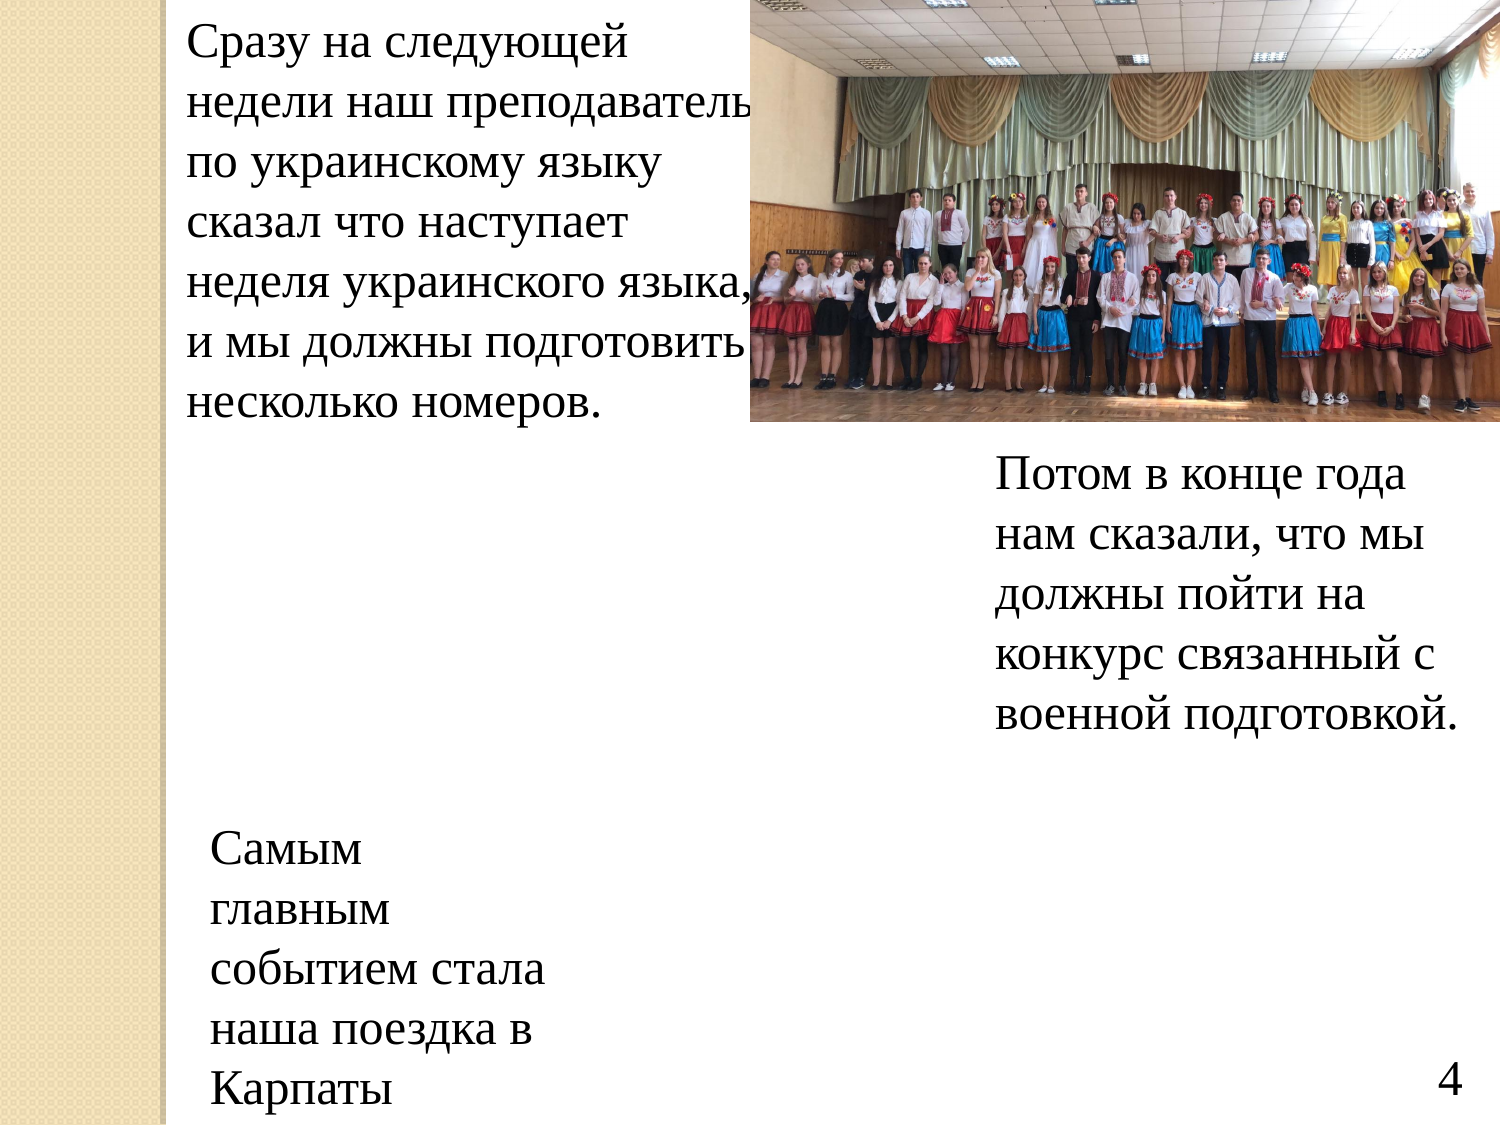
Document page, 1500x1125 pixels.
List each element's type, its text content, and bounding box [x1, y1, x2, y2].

picture [750, 0, 1500, 422]
text_box Самым главным событием стала наша поездка в Карпаты [194, 824, 562, 1125]
text_box 4 [1413, 1034, 1489, 1113]
text_box Сразу на следующей недели наш преподаватель по украинскому языку сказал что наступает неделя украинского языка, и мы должны подготовить несколько номеров. [171, 0, 798, 440]
text_box Потом в конце года нам сказали, что мы должны пойти на конкурс связанный с военной подготовкой. [980, 432, 1500, 751]
picture [183, 444, 1410, 1113]
